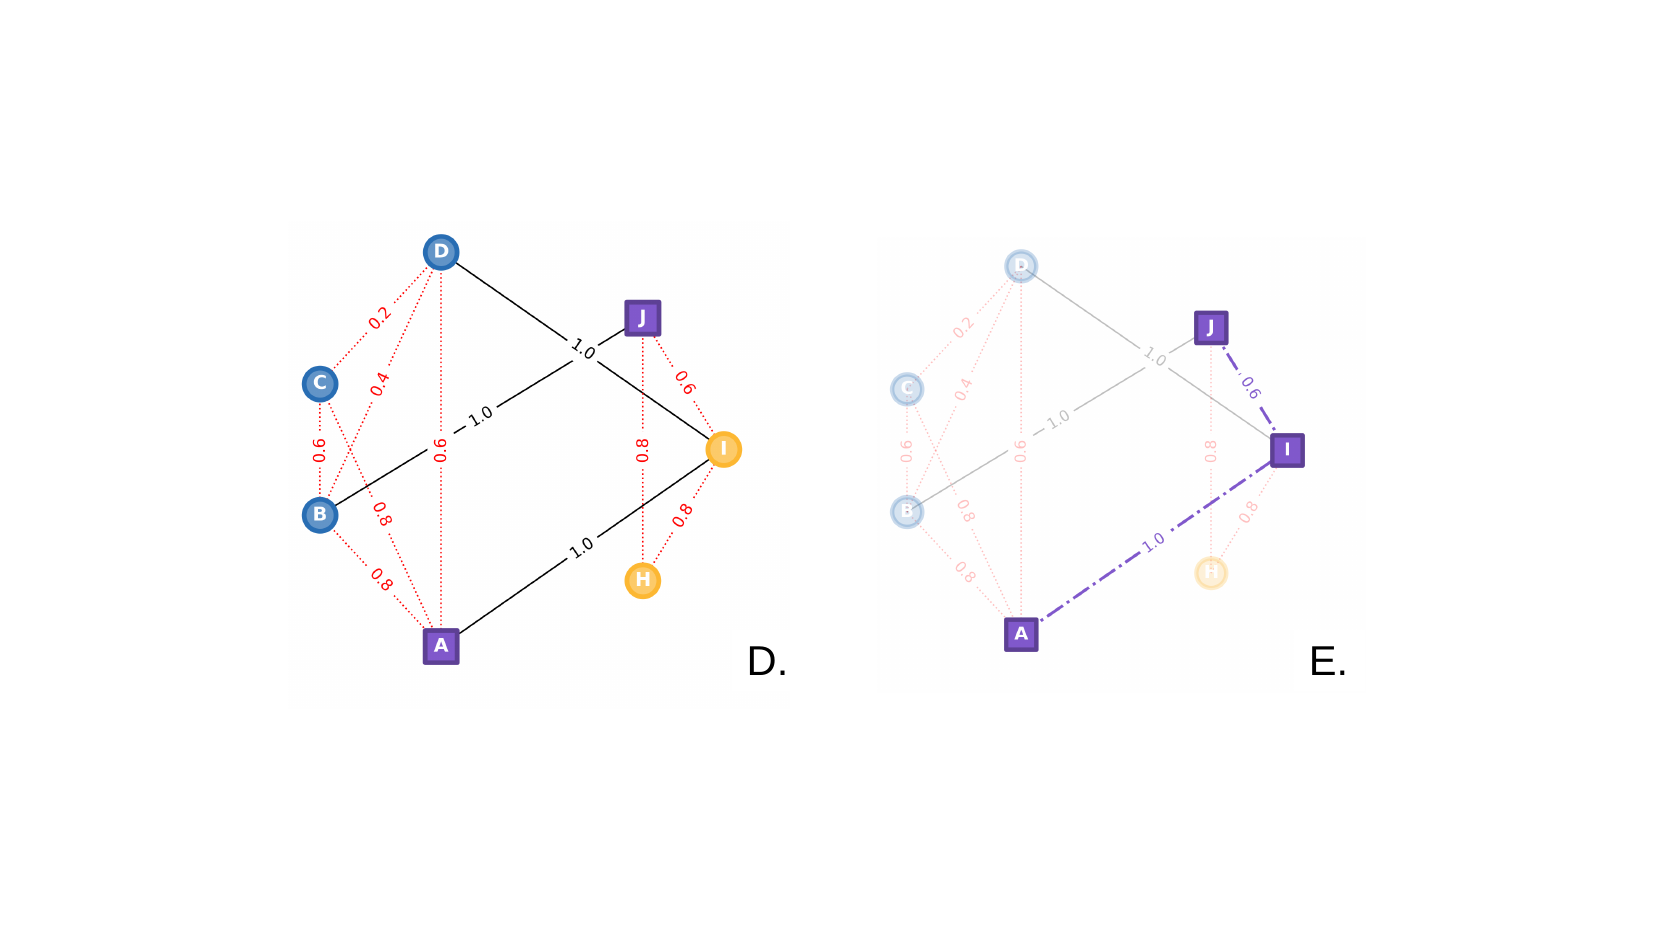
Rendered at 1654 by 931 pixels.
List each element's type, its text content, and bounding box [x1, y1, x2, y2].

text_box D. [731, 630, 804, 692]
picture [877, 237, 1366, 693]
picture [288, 221, 790, 709]
text_box E. [1294, 630, 1366, 692]
